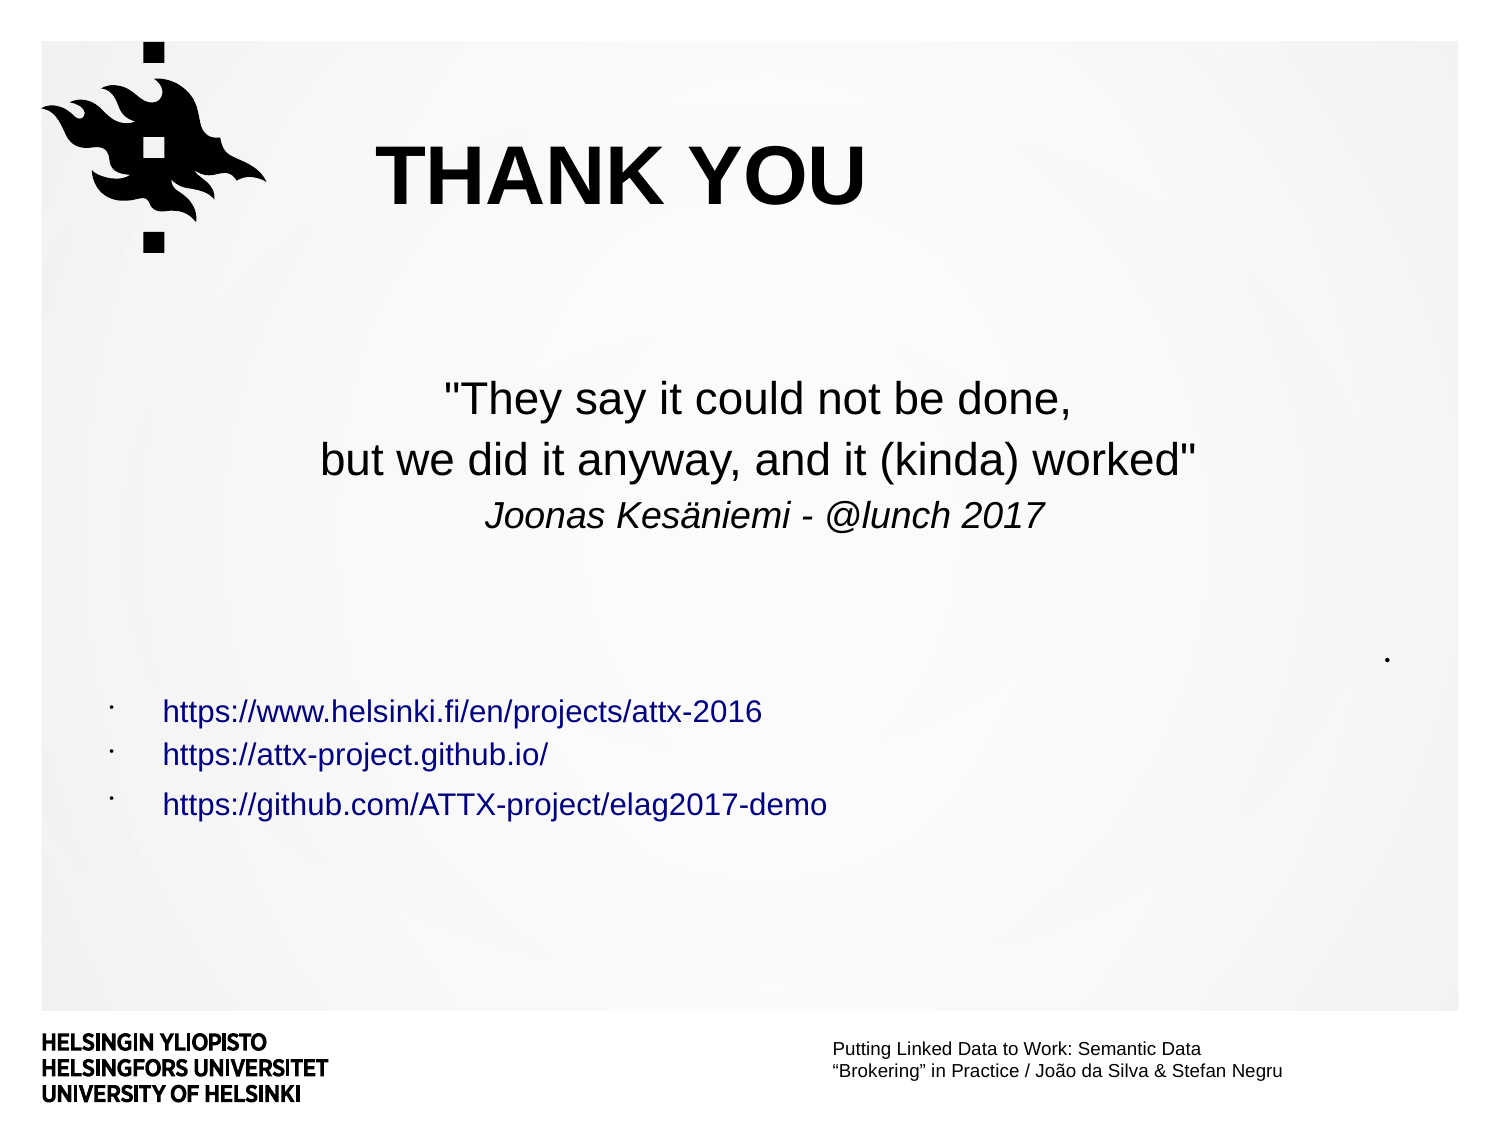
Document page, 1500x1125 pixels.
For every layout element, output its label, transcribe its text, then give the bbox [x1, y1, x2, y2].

footer Putting Linked Data to Work: Semantic Data “Brokering” in Practice / João da Silva & Stefan Negru [832, 1011, 1294, 1107]
title Thank you [360, 113, 1447, 319]
picture [41, 41, 1459, 1011]
list "They say it could not be done, but we did it anyway, and it (kinda) worked" Joonas Kesäniemi - @lunch 2017 https://www.helsinki.fi/en/projects/attx-2016 https://attx-project.github.io/ https://github.com/ATTX-project/elag2017-demo [76, 361, 1453, 1000]
picture [144, 137, 164, 158]
